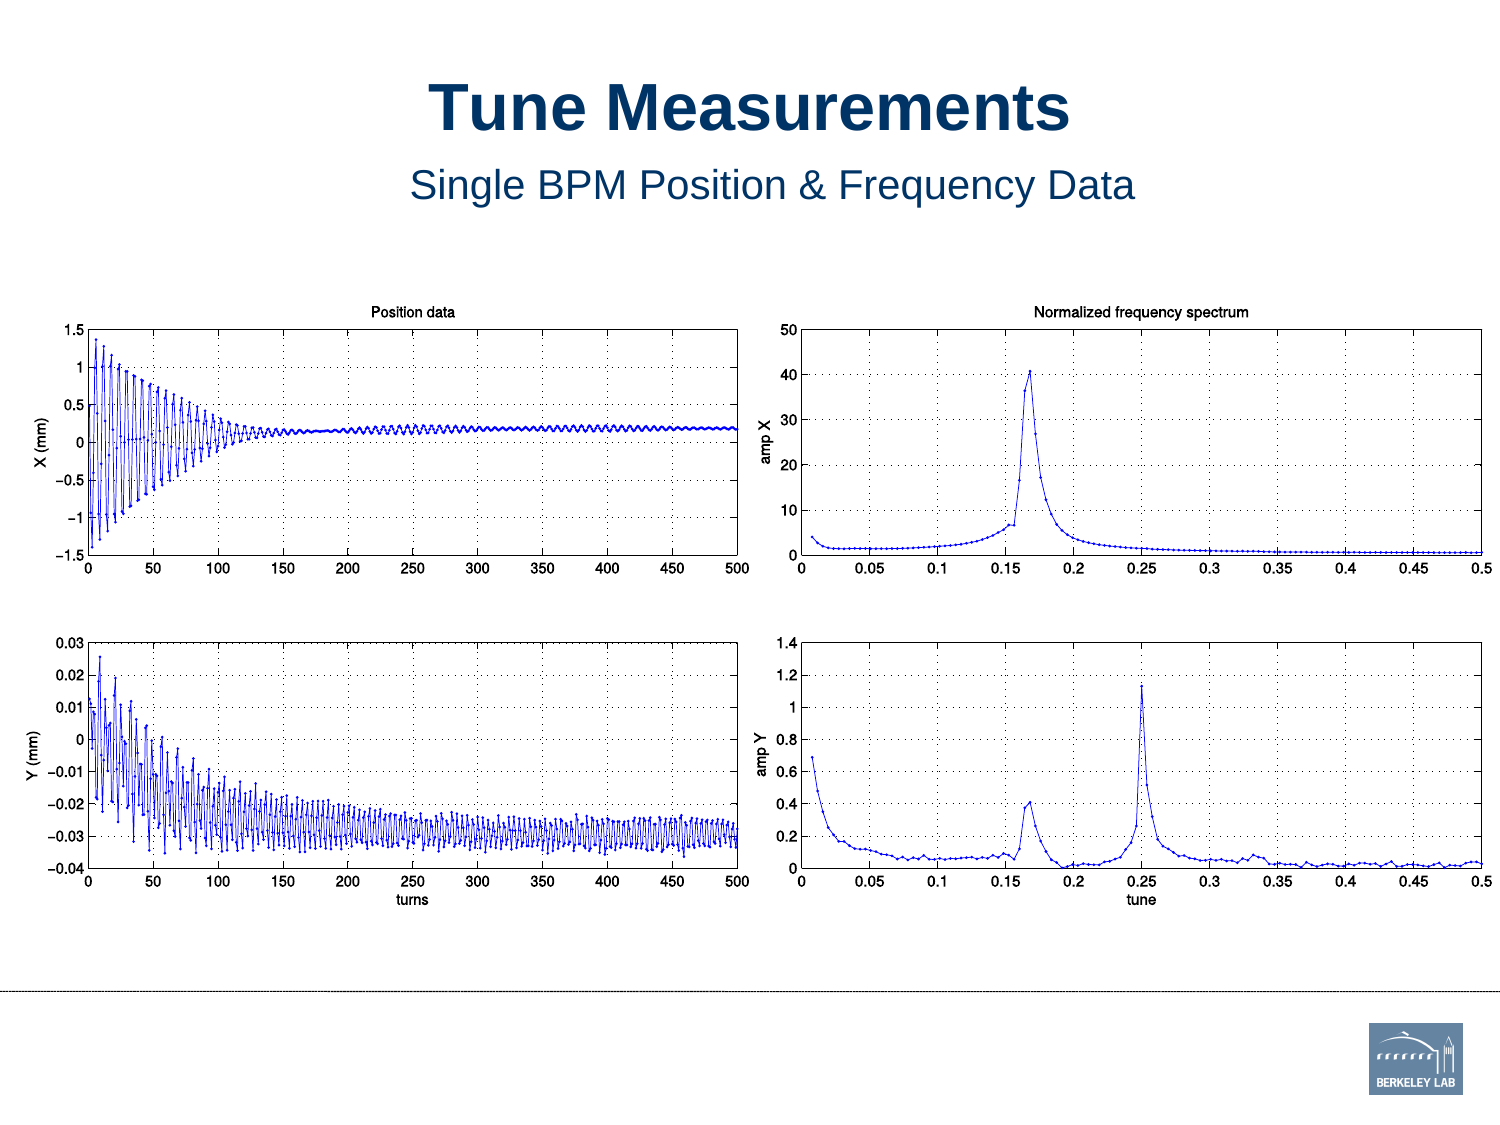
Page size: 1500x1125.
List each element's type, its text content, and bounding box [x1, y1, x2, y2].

picture [1369, 1023, 1463, 1095]
title Tune Measurements [111, 42, 1389, 149]
picture [22, 306, 1493, 906]
text_box Single BPM Position & Frequency Data [60, 149, 1486, 215]
